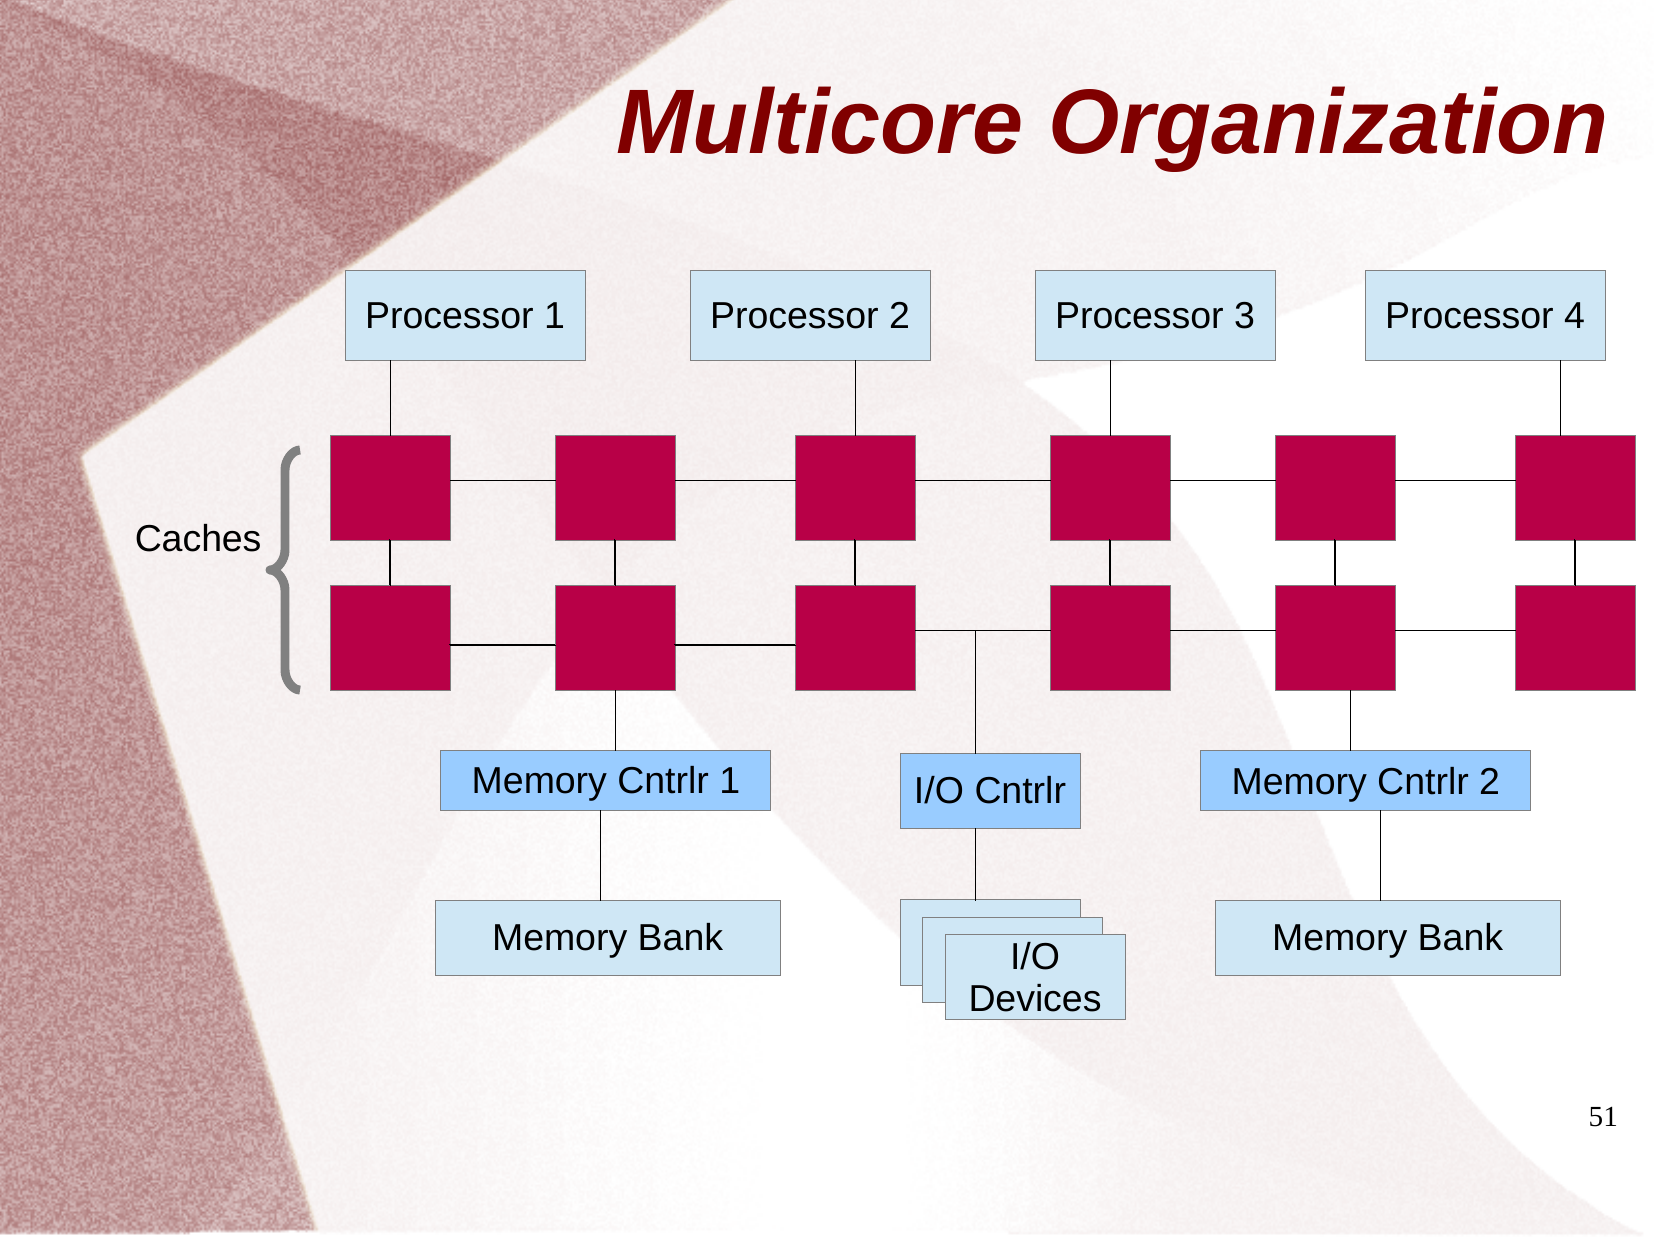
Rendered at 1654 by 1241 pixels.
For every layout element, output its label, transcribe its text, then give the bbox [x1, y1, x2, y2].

text_box [1275, 585, 1396, 691]
text_box Caches [120, 510, 277, 567]
text_box Memory Bank [1215, 900, 1561, 976]
text_box Processor 2 [690, 270, 931, 361]
text_box [555, 585, 676, 691]
text_box I/O Devices [945, 934, 1126, 1020]
text_box Memory Cntrlr 1 [440, 750, 771, 811]
text_box [555, 435, 676, 541]
text_box [330, 585, 451, 691]
text_box [1515, 435, 1636, 541]
text_box Processor 4 [1365, 270, 1606, 361]
text_box [1050, 585, 1171, 691]
text_box [795, 435, 916, 541]
text_box I/O Cntrlr [900, 753, 1081, 829]
text_box [330, 435, 451, 541]
text_box Processor 1 [345, 270, 586, 361]
text_box Memory Bank [435, 900, 781, 976]
text_box [1050, 435, 1171, 541]
title Multicore Organization [600, 17, 1610, 226]
text_box [1200, 750, 1531, 811]
text_box [1275, 435, 1396, 541]
text_box [795, 585, 916, 691]
text_box [1515, 585, 1636, 691]
text_box Processor 3 [1035, 270, 1276, 361]
picture [0, 0, 1654, 1241]
text_box Memory Cntrlr 2 [1216, 753, 1516, 811]
text_box [900, 899, 1103, 1003]
